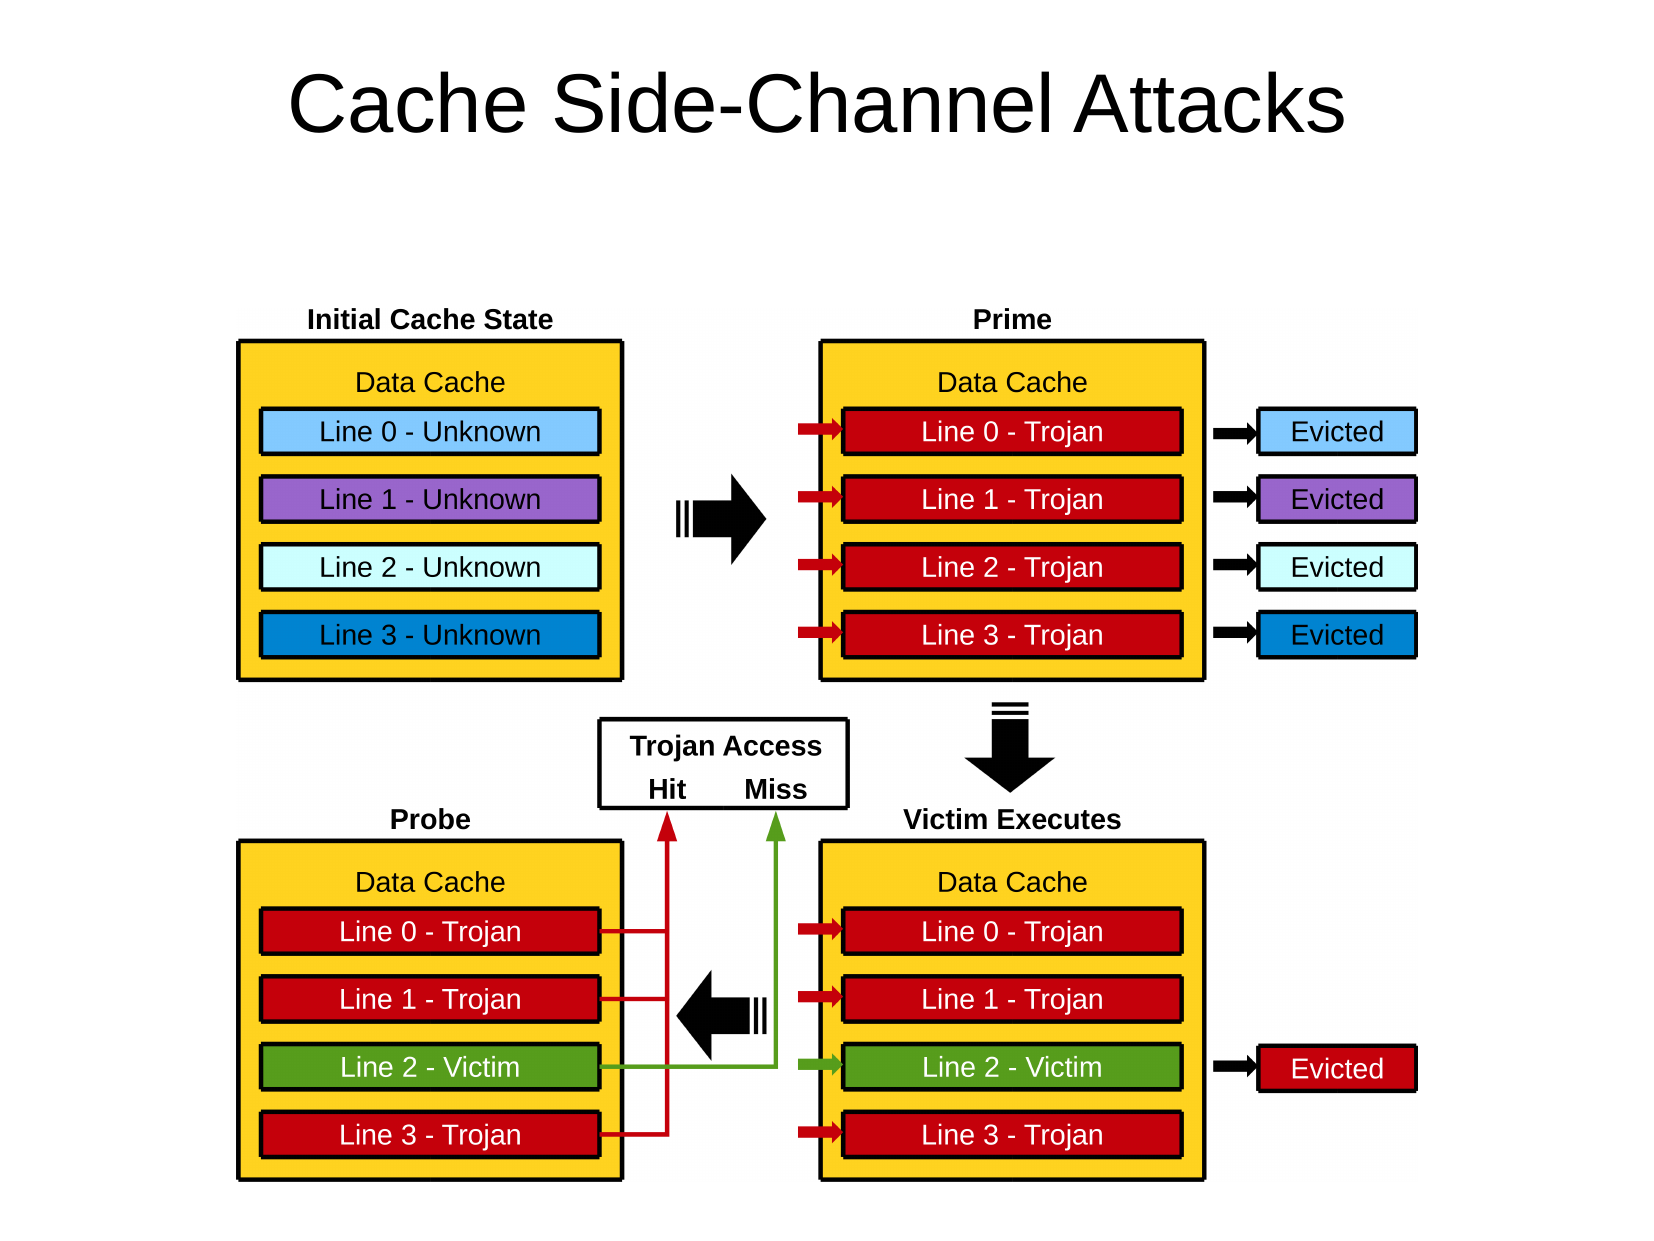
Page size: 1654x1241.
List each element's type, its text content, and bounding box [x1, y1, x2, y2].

picture [236, 308, 1418, 1182]
title Cache Side-Channel Attacks [59, 56, 1577, 150]
